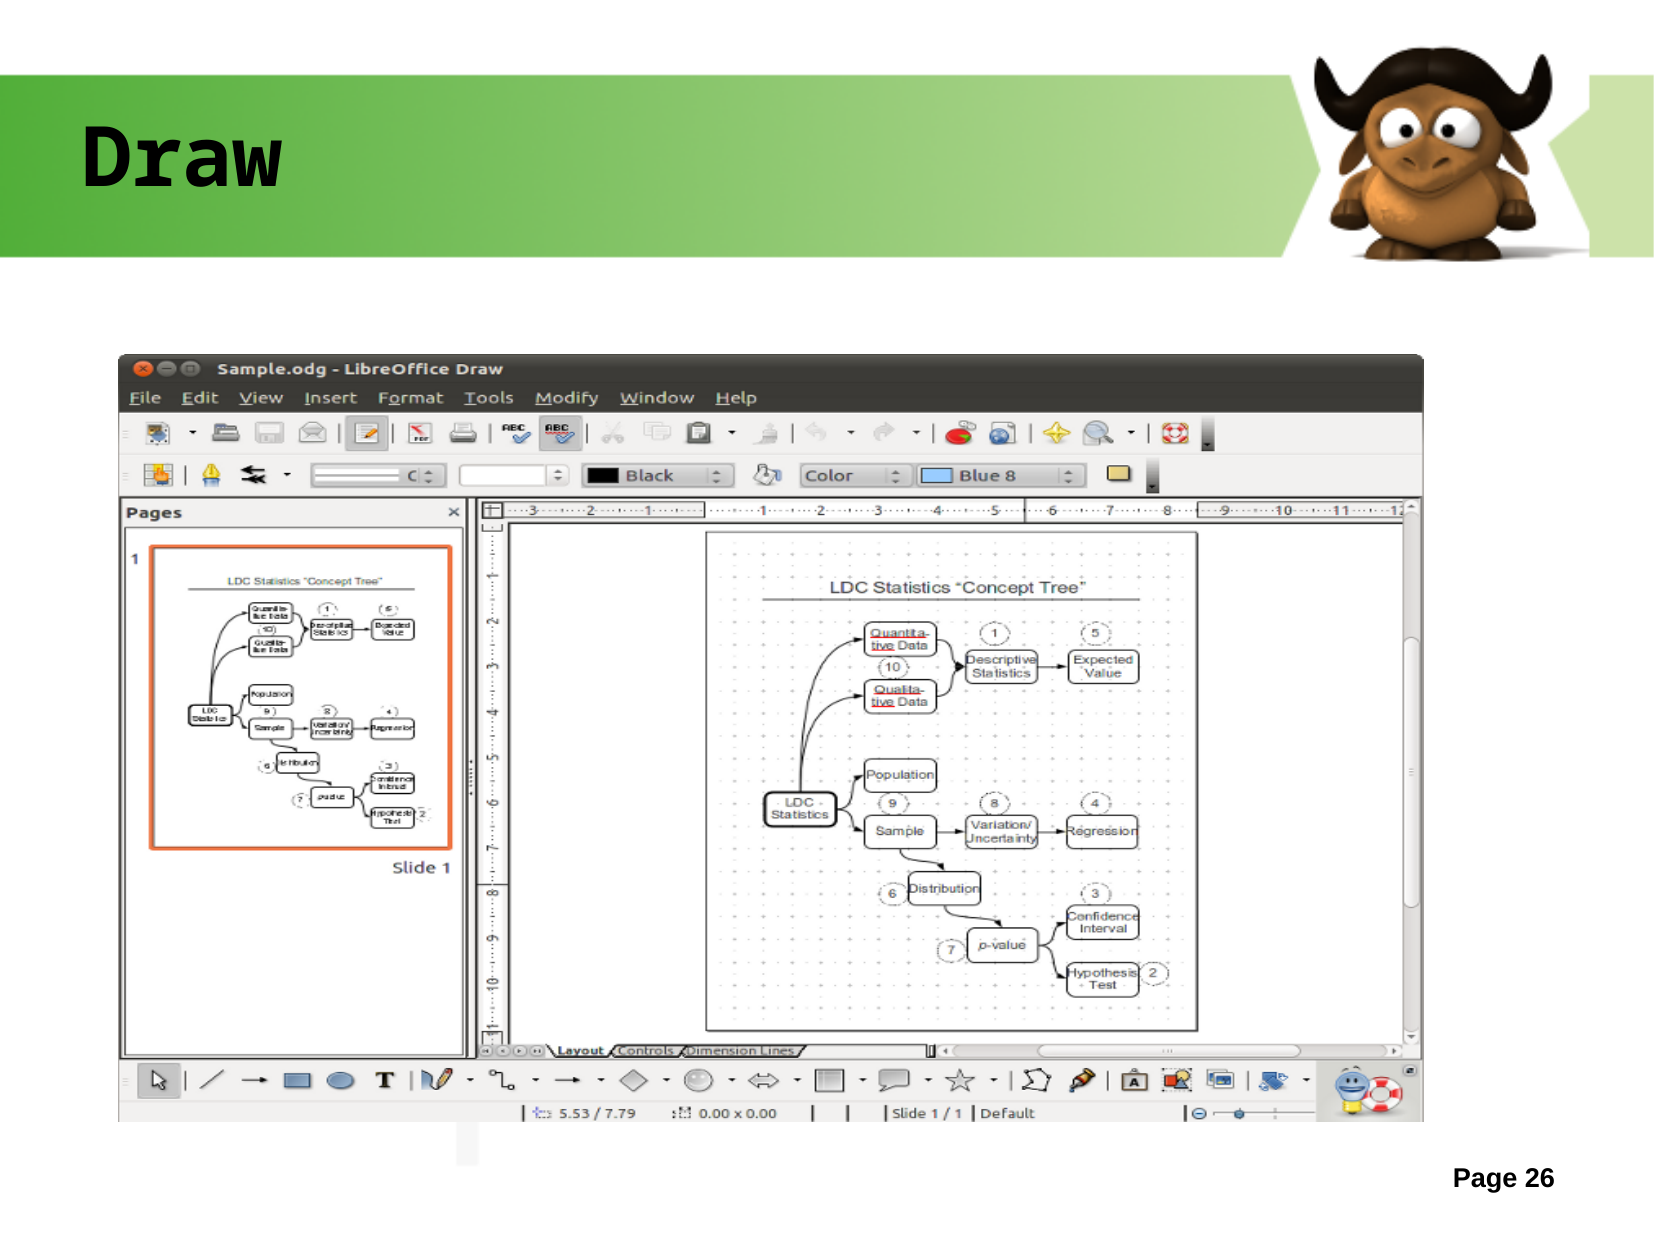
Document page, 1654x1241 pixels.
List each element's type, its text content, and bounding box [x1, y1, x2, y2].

picture [0, 0, 1654, 1241]
title Draw [82, 49, 1571, 257]
